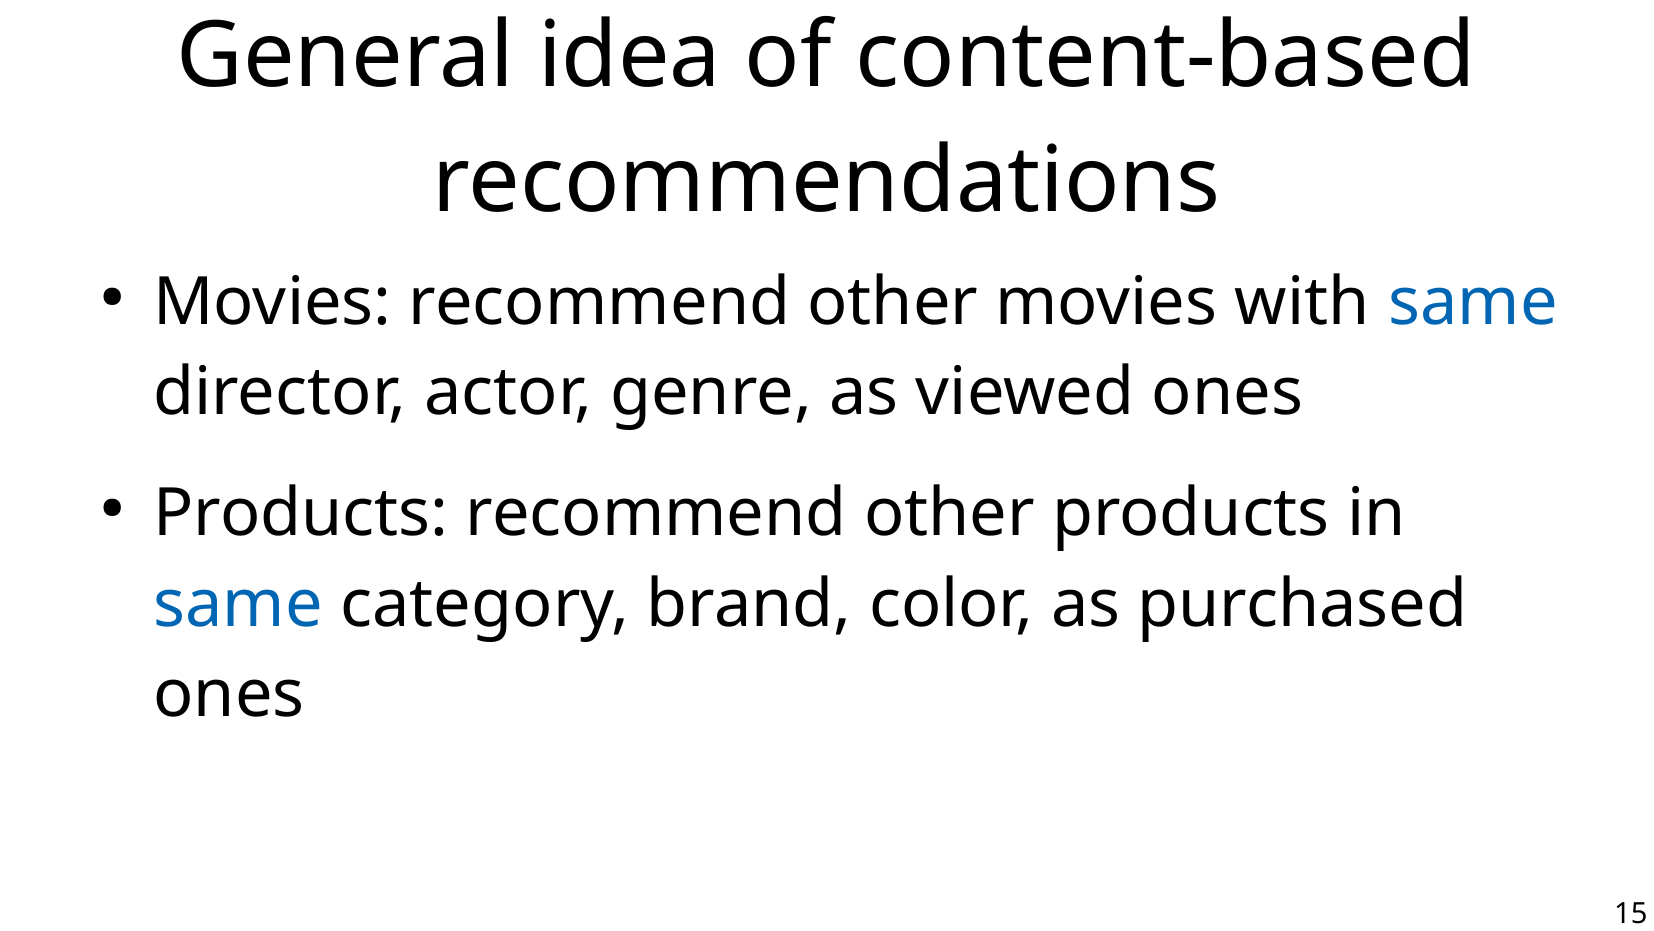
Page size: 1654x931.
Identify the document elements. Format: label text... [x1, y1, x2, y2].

title General idea of content-based recommendations [82, 1, 1571, 226]
list Movies: recommend other movies with same director, actor, genre, as viewed ones Products: recommend other products in same category, brand, color, as purchased ones [82, 253, 1571, 793]
